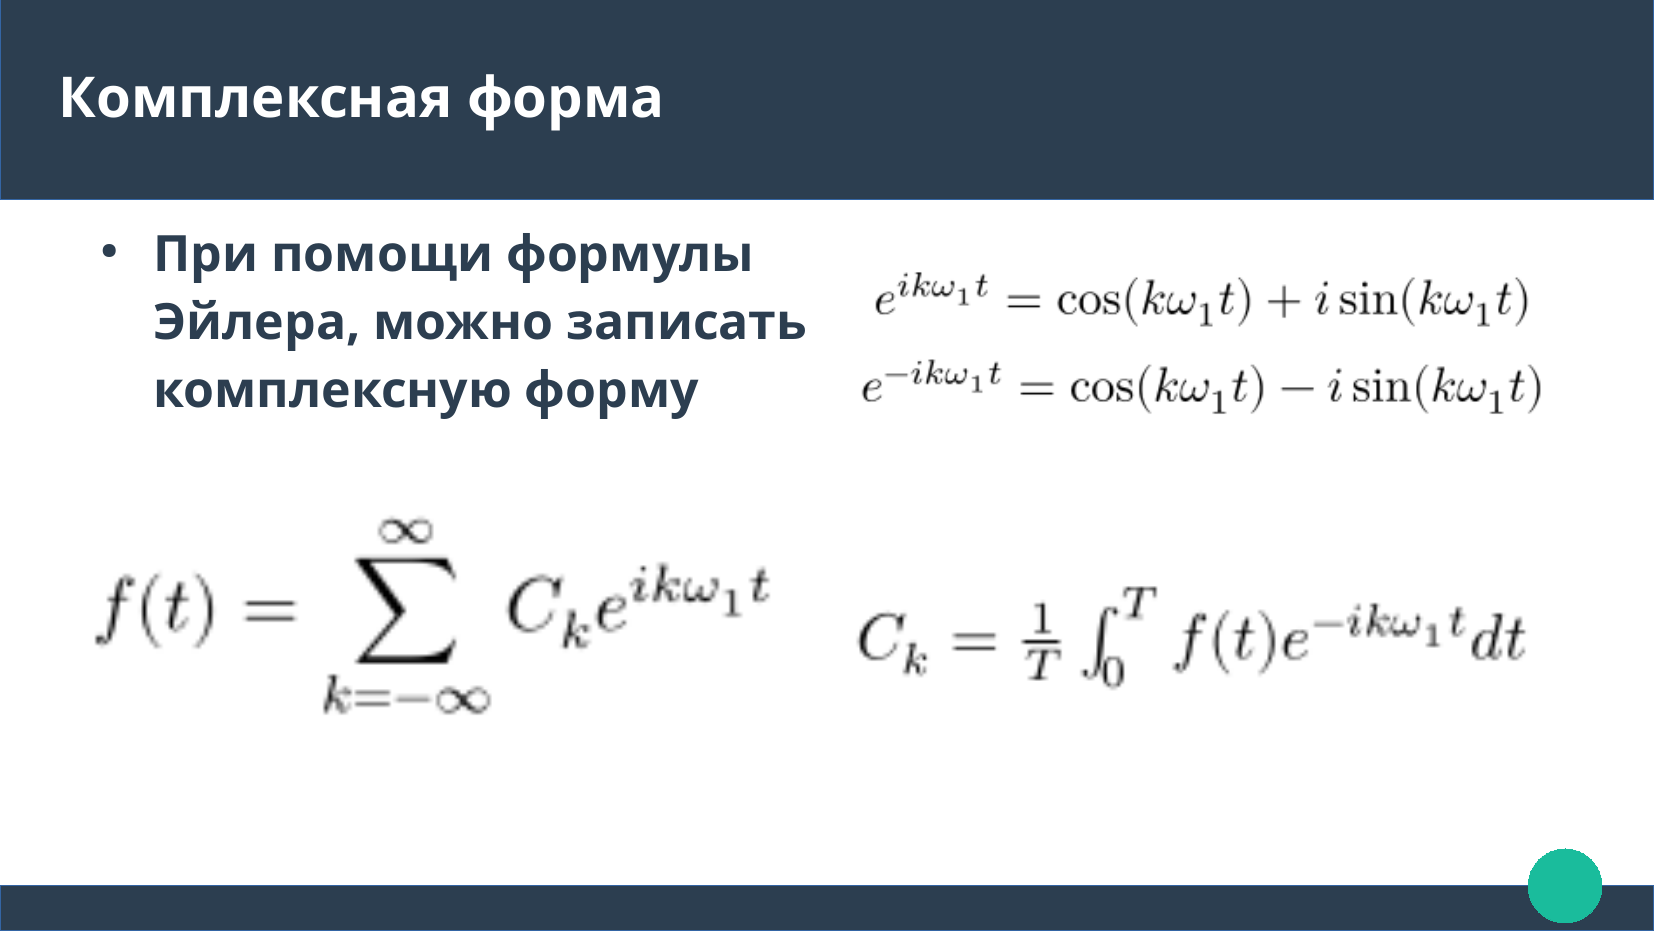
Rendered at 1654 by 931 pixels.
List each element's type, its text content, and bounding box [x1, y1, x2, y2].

picture [845, 264, 1572, 429]
list При помощи формулы Эйлера, можно записать комплексную форму [82, 217, 809, 475]
picture [82, 506, 809, 750]
title Комплексная форма [59, 37, 1595, 155]
picture [845, 542, 1572, 714]
